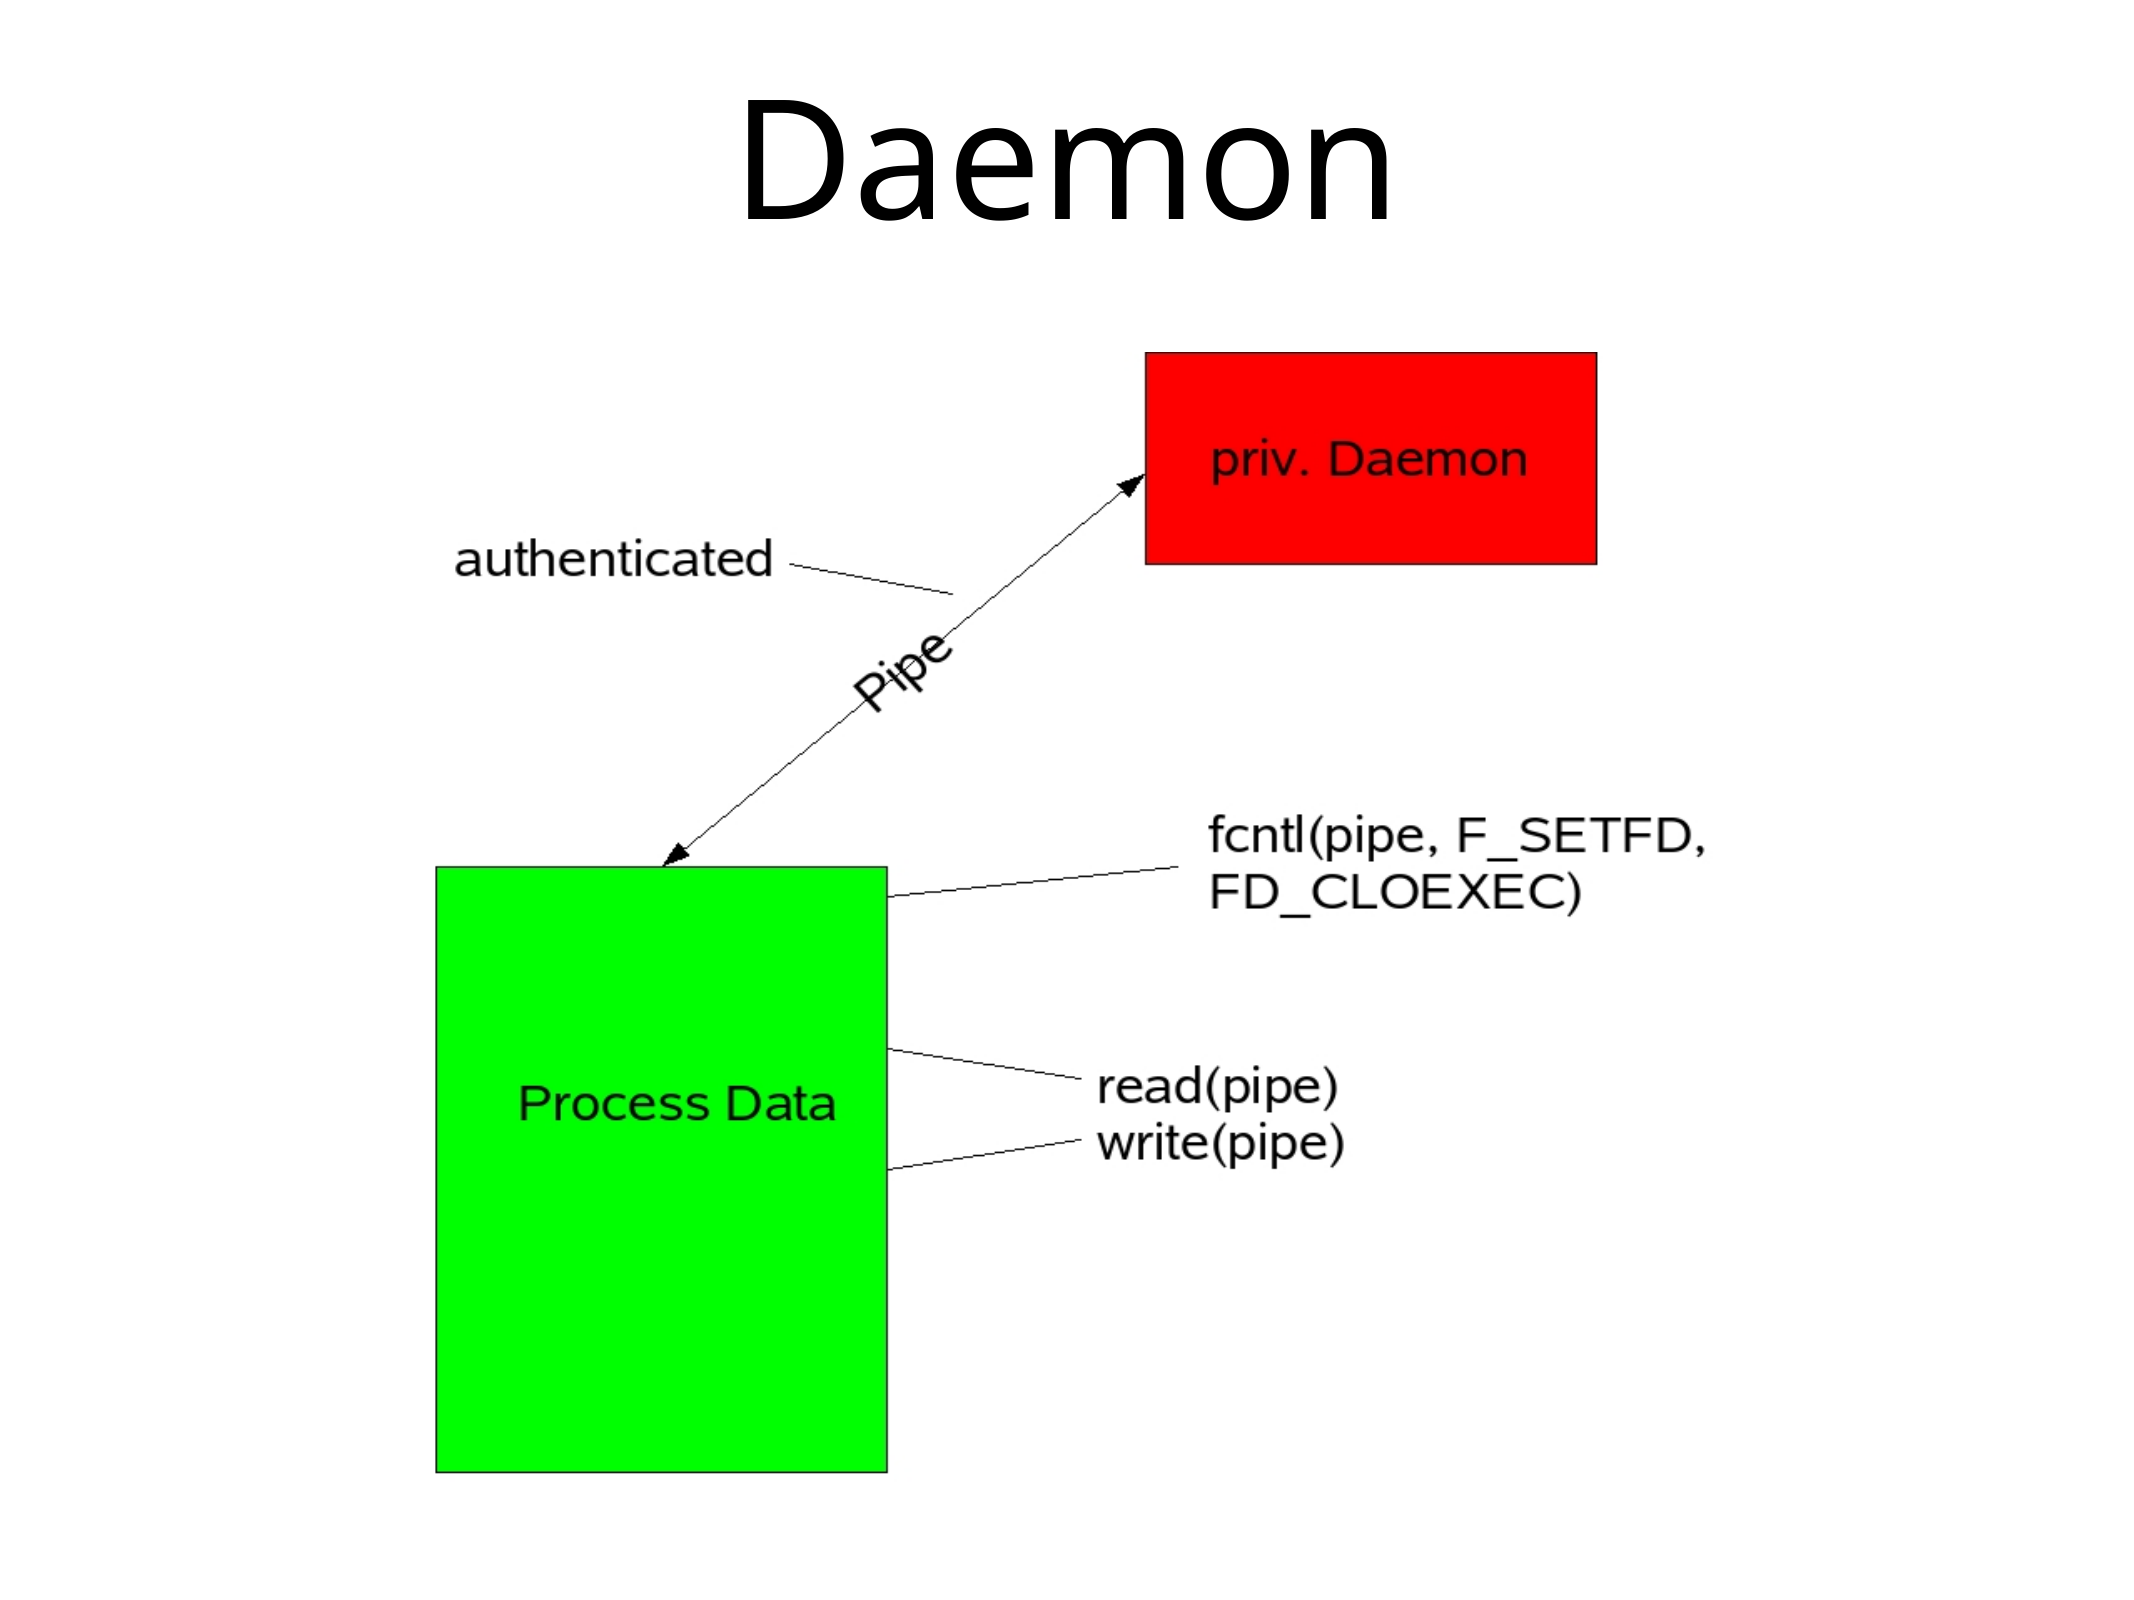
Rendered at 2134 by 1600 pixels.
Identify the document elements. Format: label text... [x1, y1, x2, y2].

title Daemon [208, 14, 1925, 296]
picture [404, 352, 1728, 1566]
